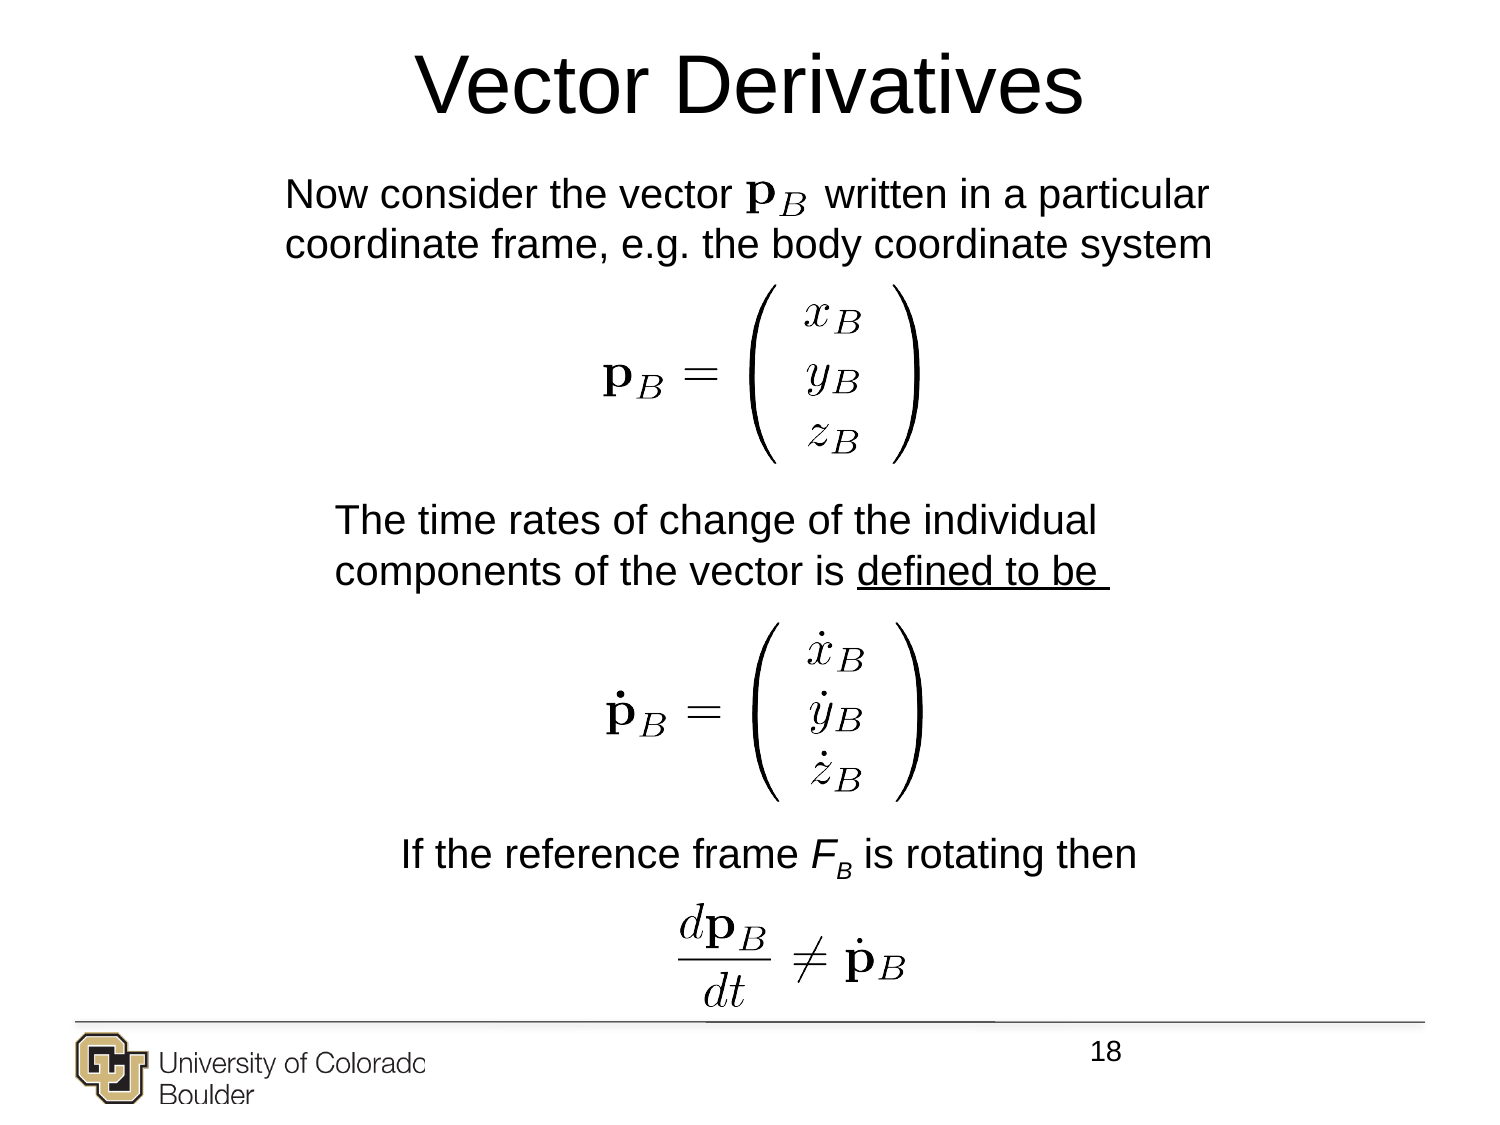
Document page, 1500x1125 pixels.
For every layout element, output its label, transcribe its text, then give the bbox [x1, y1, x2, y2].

picture [603, 284, 920, 465]
text_box The time rates of change of the individual components of the vector is defined to be [319, 485, 1263, 601]
picture [606, 622, 923, 802]
title Vector Derivatives [75, 26, 1425, 135]
picture [678, 903, 905, 1007]
text_box If the reference frame FB is rotating then [385, 819, 1157, 892]
text_box Now consider the vector written in a particular coordinate frame, e.g. the body coordinate system [270, 159, 1276, 274]
picture [746, 181, 806, 217]
